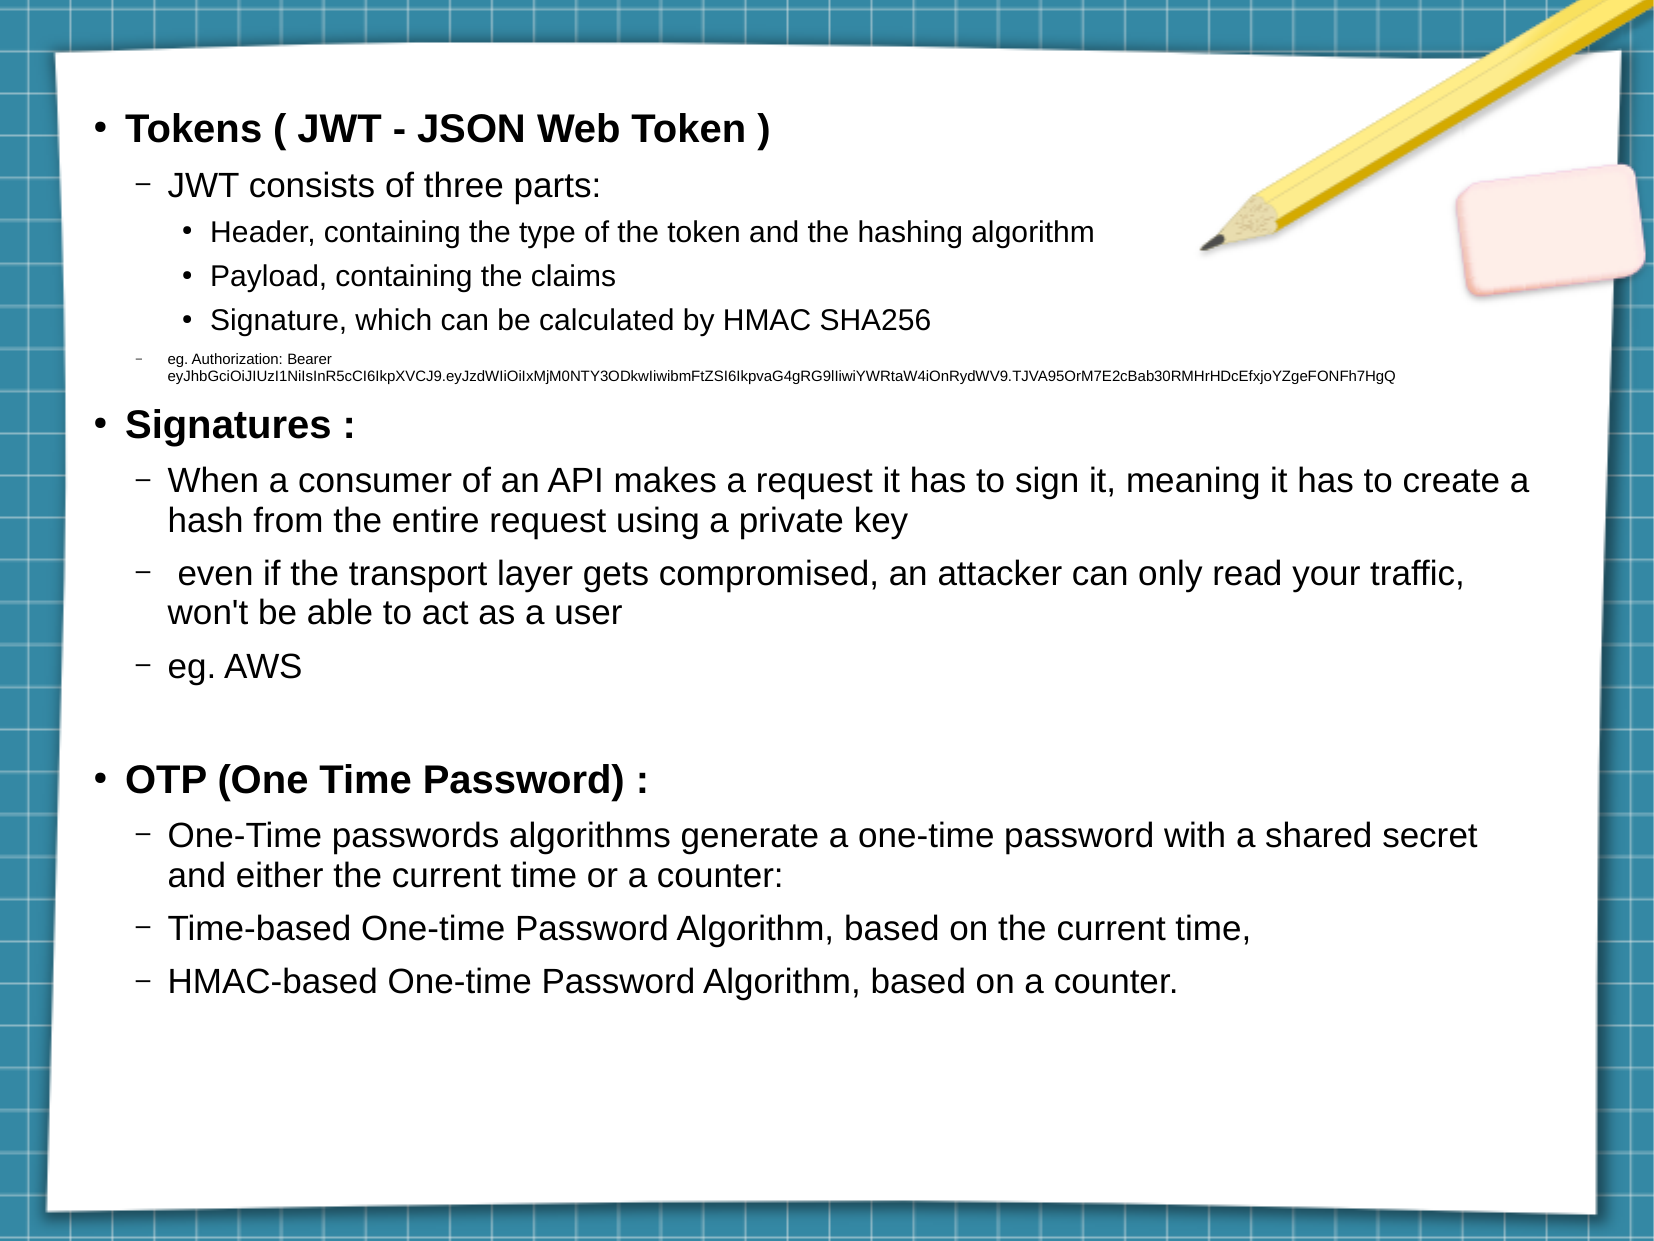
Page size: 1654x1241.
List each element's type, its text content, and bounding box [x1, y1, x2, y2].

list Tokens ( JWT - JSON Web Token ) JWT consists of three parts: Header, containing the type of the token and the hashing algorithm Payload, containing the claims Signature, which can be calculated by HMAC SHA256 eg. Authorization: Bearer eyJhbGciOiJIUzI1NiIsInR5cCI6IkpXVCJ9.eyJzdWIiOiIxMjM0NTY3ODkwIiwibmFtZSI6IkpvaG4gRG9lIiwiYWRtaW4iOnRydWV9.TJVA95OrM7E2cBab30RMHrHDcEfxjoYZgeFONFh7HgQ Signatures : When a consumer of an API makes a request it has to sign it, meaning it has to create a hash from the entire request using a private key even if the transport layer gets compromised, an attacker can only read your traffic, won't be able to act as a user eg. AWS OTP (One Time Password) : One-Time passwords algorithms generate a one-time password with a shared secret and either the current time or a counter: Time-based One-time Password Algorithm, based on the current time, HMAC-based One-time Password Algorithm, based on a counter. [82, 106, 1536, 1010]
picture [0, 0, 1654, 1241]
